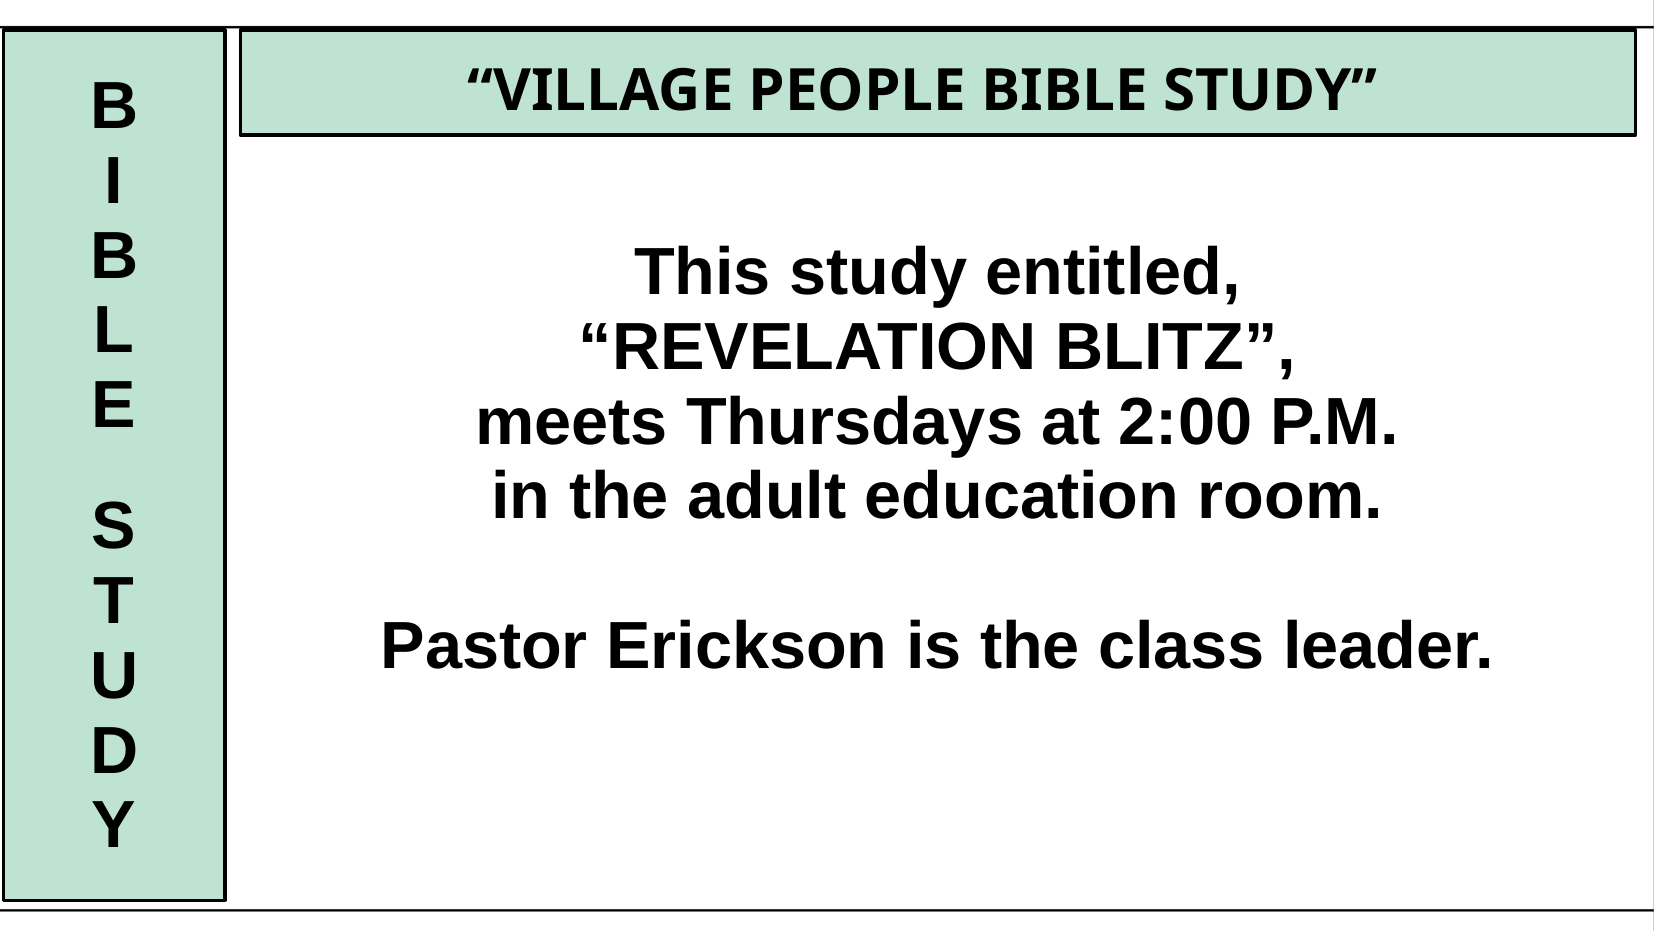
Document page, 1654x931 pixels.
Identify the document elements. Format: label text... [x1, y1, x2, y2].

text_box This study entitled, “REVELATION BLITZ”, meets Thursdays at 2:00 P.M. in the adult education room. Pastor Erickson is the class leader. [300, 226, 1576, 706]
text_box “VILLAGE PEOPLE BIBLE STUDY” [255, 40, 1591, 134]
text_box [240, 30, 1636, 136]
text_box B I B L E S T U D Y [3, 30, 226, 901]
picture [0, 0, 1654, 931]
